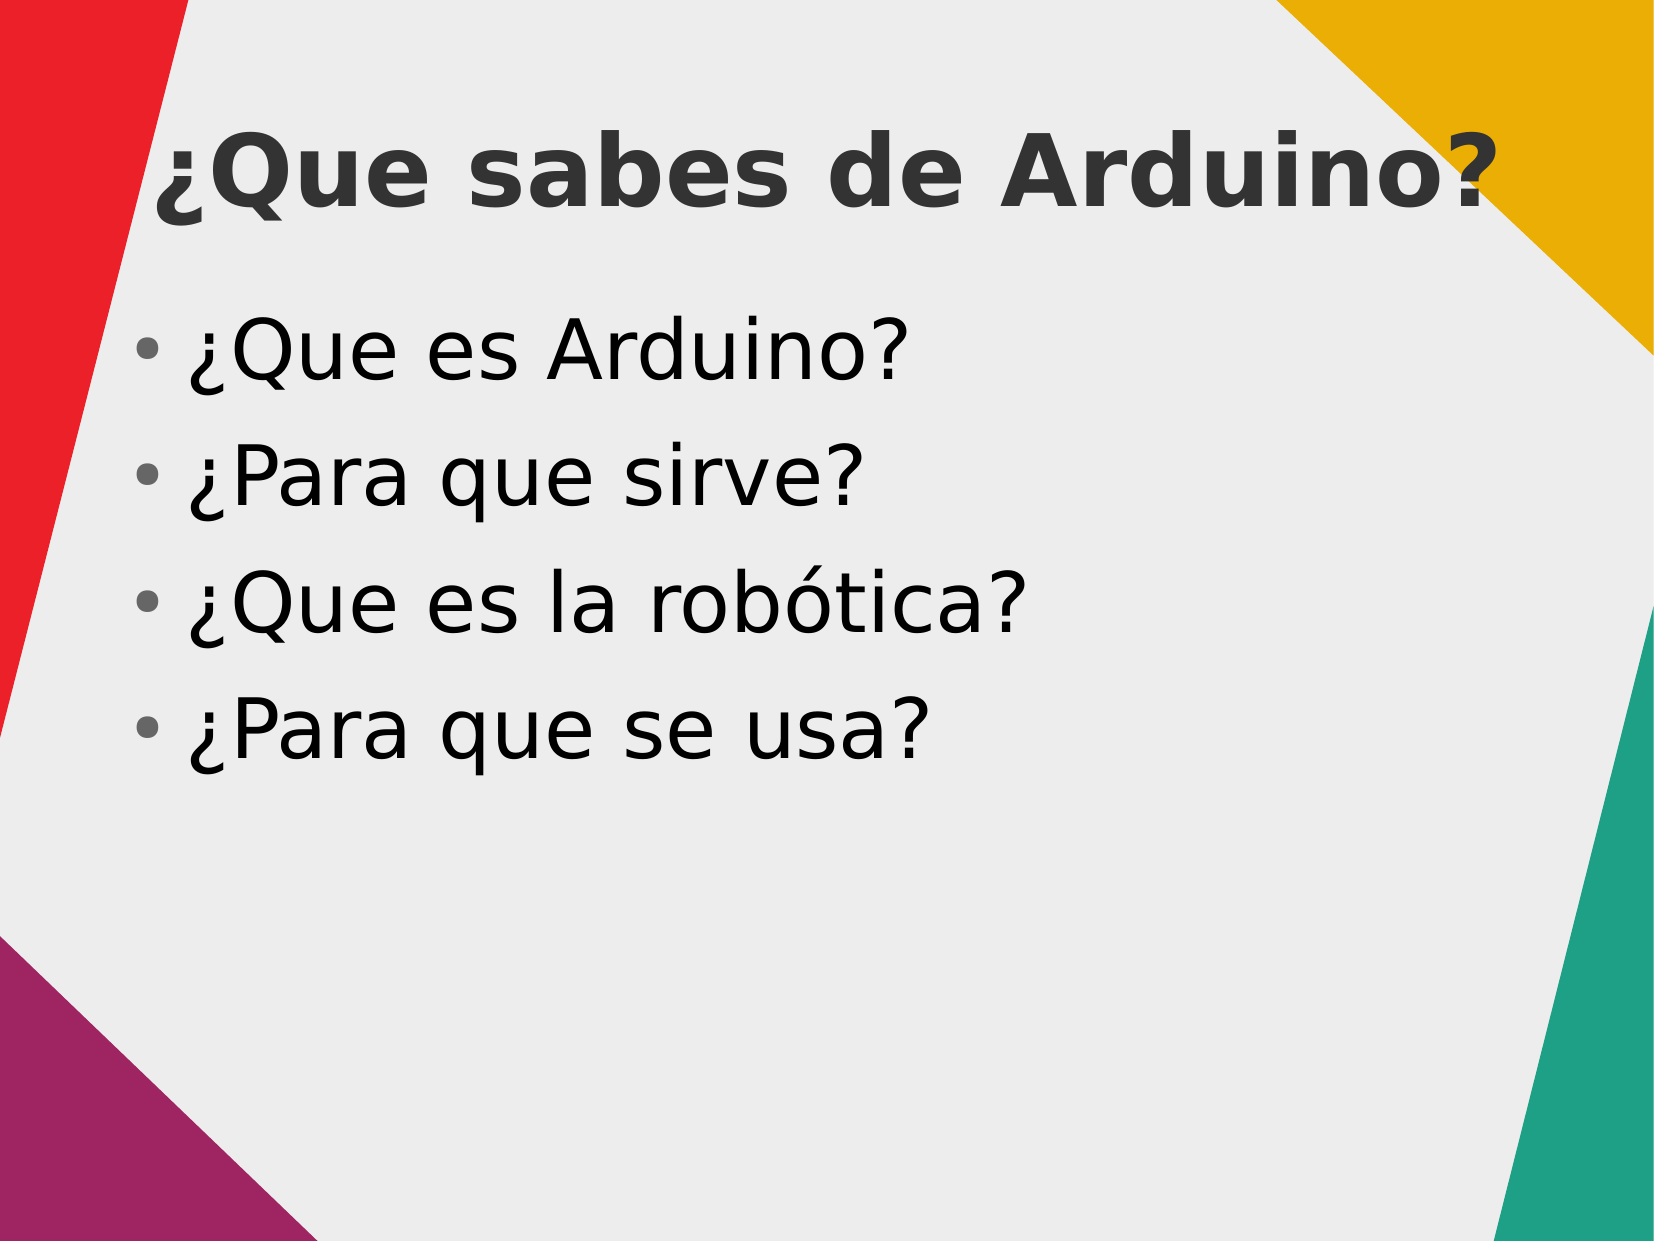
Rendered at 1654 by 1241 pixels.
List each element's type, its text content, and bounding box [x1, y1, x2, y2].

list ¿Que es Arduino? ¿Para que sirve? ¿Que es la robótica? ¿Para que se usa? [114, 302, 1539, 1033]
title ¿Que sabes de Arduino? [114, 73, 1539, 271]
